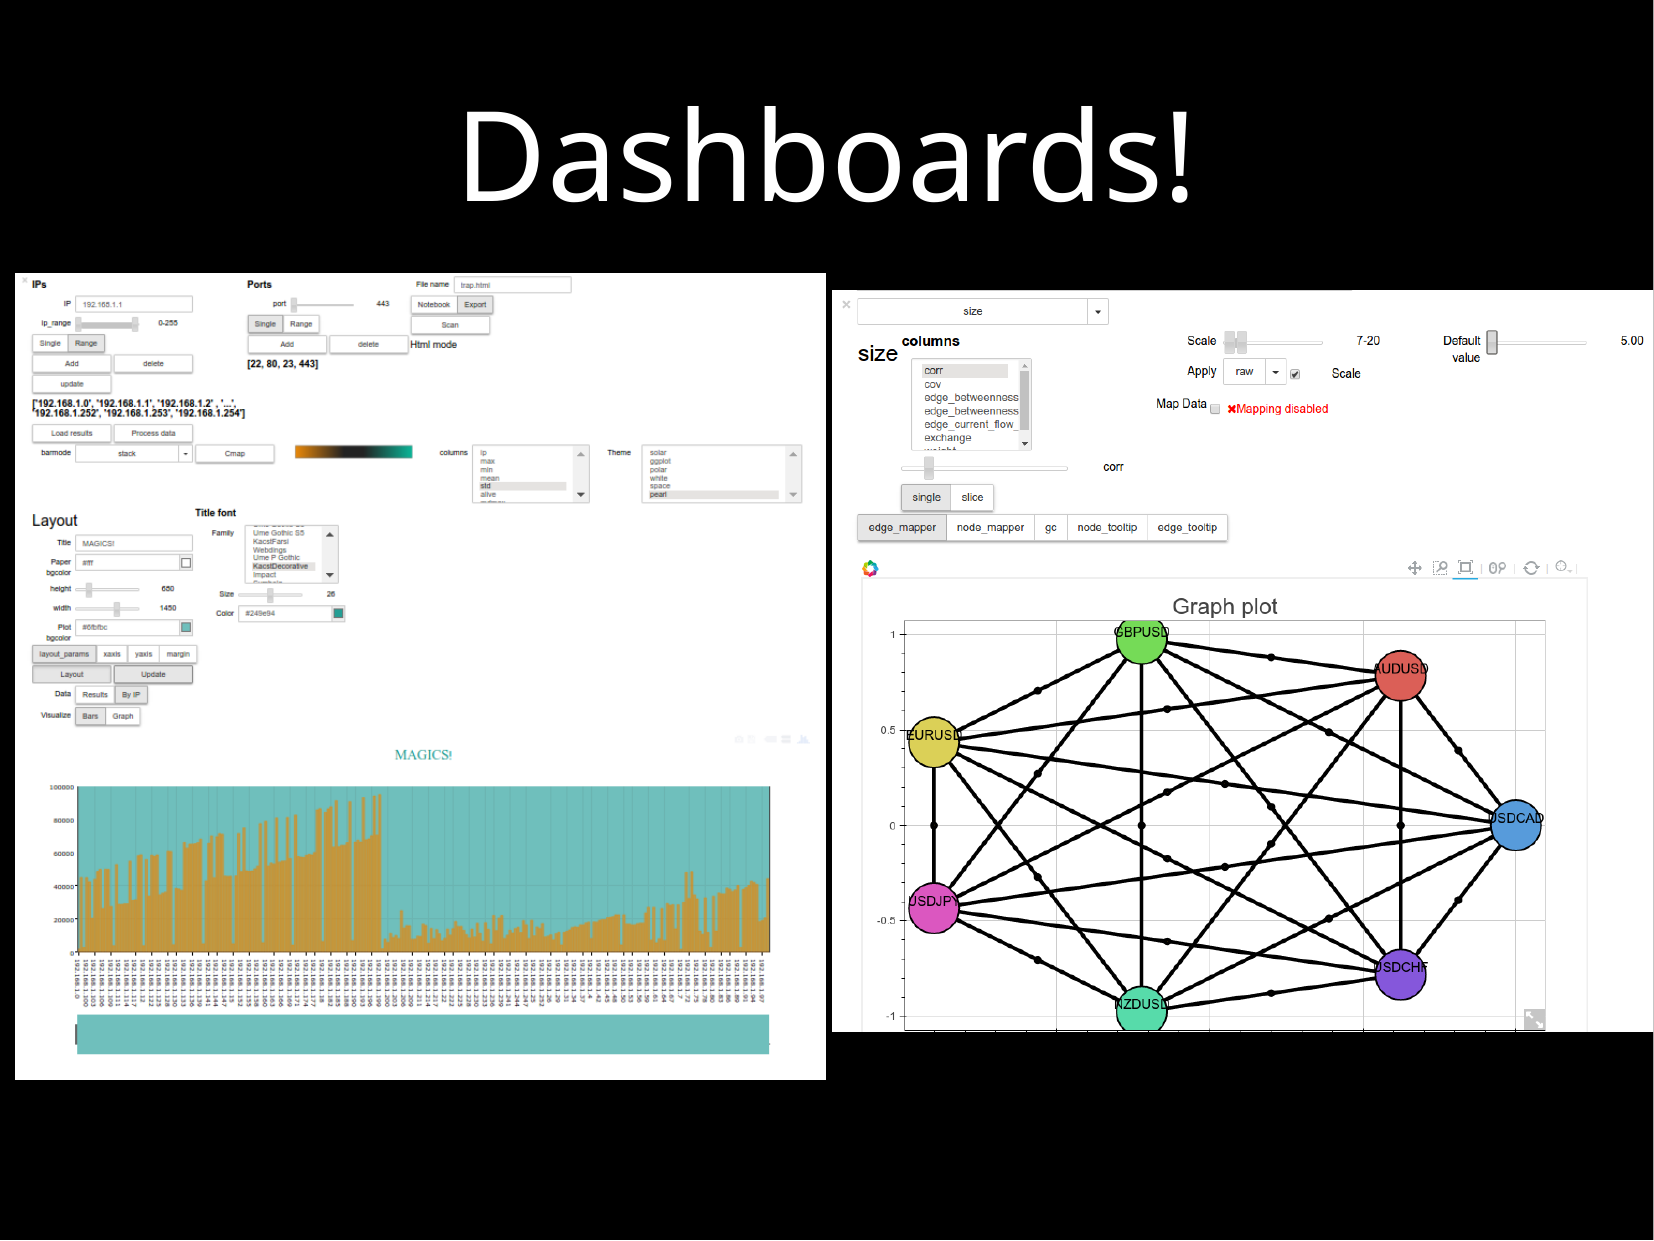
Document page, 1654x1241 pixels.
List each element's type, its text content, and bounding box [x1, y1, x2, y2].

title Dashboards! [82, 49, 1571, 257]
picture [15, 273, 826, 1081]
picture [832, 290, 1654, 1032]
